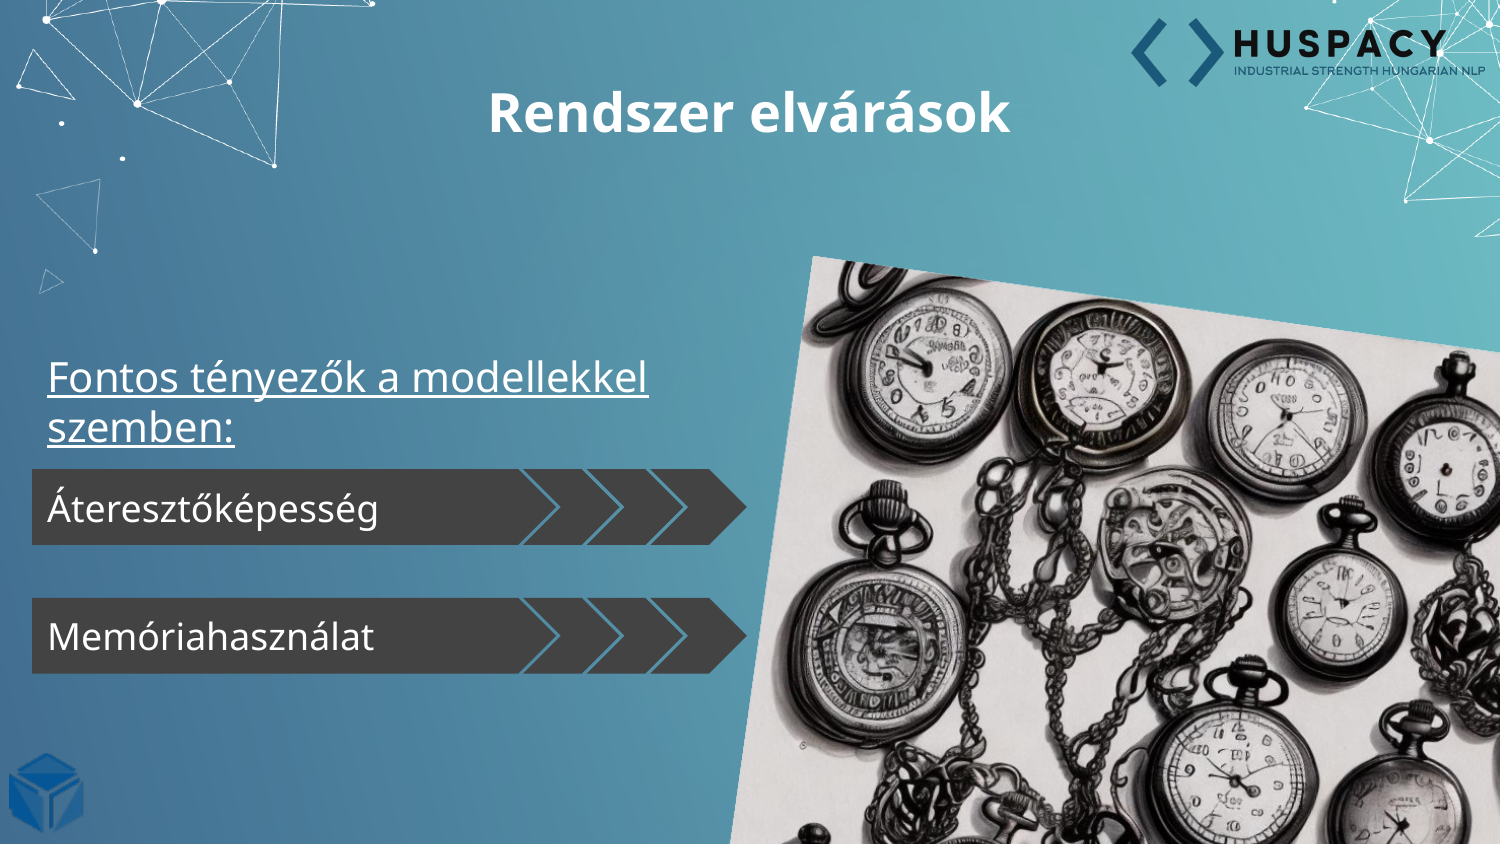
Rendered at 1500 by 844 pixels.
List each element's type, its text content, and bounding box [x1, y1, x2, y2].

text_box [523, 597, 620, 674]
text_box [523, 469, 620, 545]
text_box [650, 597, 747, 674]
text_box [586, 469, 684, 545]
picture [0, 0, 1500, 844]
text_box [586, 597, 684, 674]
text_box Fontos tényezők a modellekkel szemben: [32, 335, 790, 466]
title Rendszer elvárások [322, 32, 1178, 189]
text_box [650, 469, 747, 545]
text_box Áteresztőképesség [32, 469, 557, 545]
text_box Memóriahasználat [32, 597, 557, 674]
